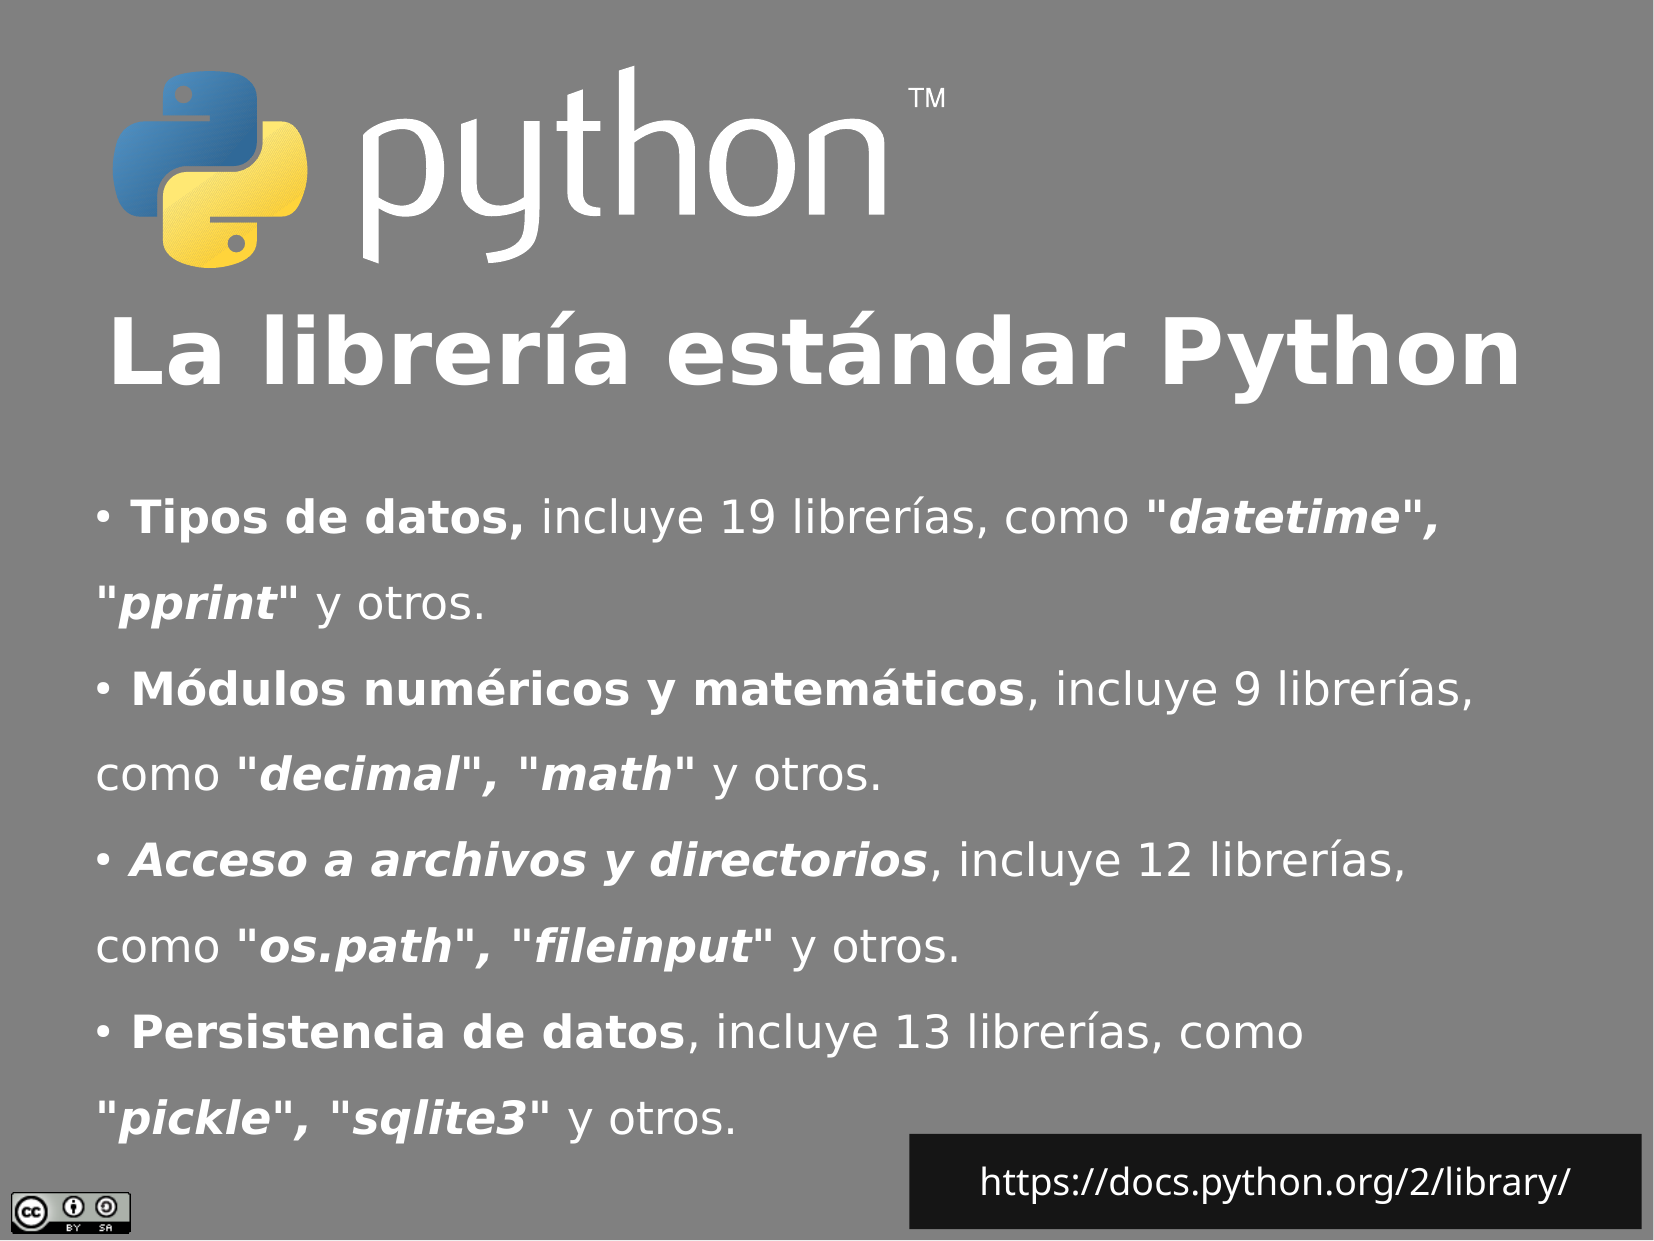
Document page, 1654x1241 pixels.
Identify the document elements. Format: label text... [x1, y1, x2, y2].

picture [102, 59, 957, 301]
text_box [0, 0, 1654, 1241]
picture [11, 1192, 131, 1234]
title https://docs.python.org/2/library/ [909, 1133, 1642, 1230]
text_box La librería estándar Python [92, 291, 1540, 414]
text_box Tipos de datos, incluye 19 librerías, como "datetime", "pprint" y otros. Módulos numéricos y matemáticos, incluye 9 librerías, como "decimal", "math" y otros. Acceso a archivos y directorios, incluye 12 librerías, como "os.path", "fileinput" y otros. Persistencia de datos, incluye 13 librerías, como "pickle", "sqlite3" y otros. [80, 456, 1536, 1126]
